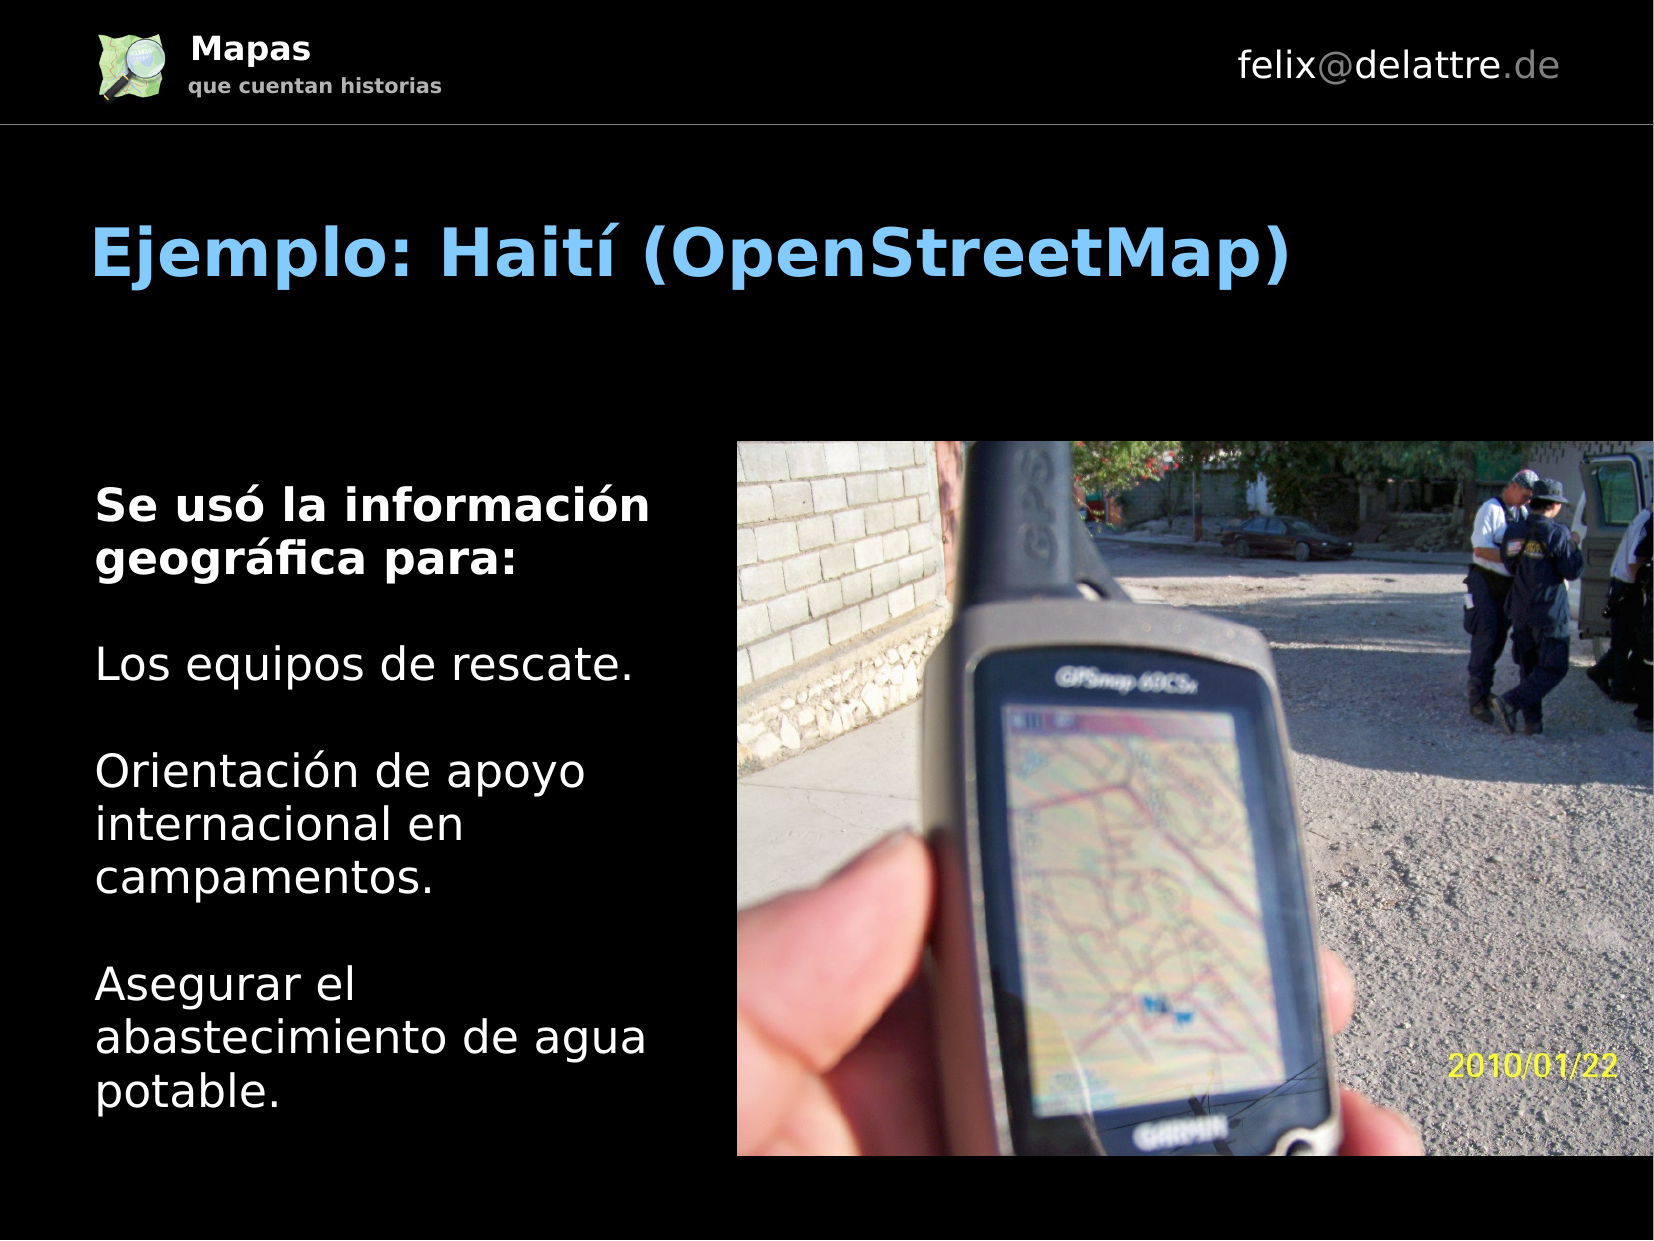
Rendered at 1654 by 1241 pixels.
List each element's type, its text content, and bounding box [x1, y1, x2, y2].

text_box Se usó la información geográfica para: Los equipos de rescate. Orientación de apoyo internacional en campamentos. Asegurar el abastecimiento de agua potable. [79, 471, 695, 1126]
picture [95, 34, 169, 107]
text_box Ejemplo: Haití (OpenStreetMap) [65, 197, 1318, 309]
picture [737, 441, 1654, 1156]
